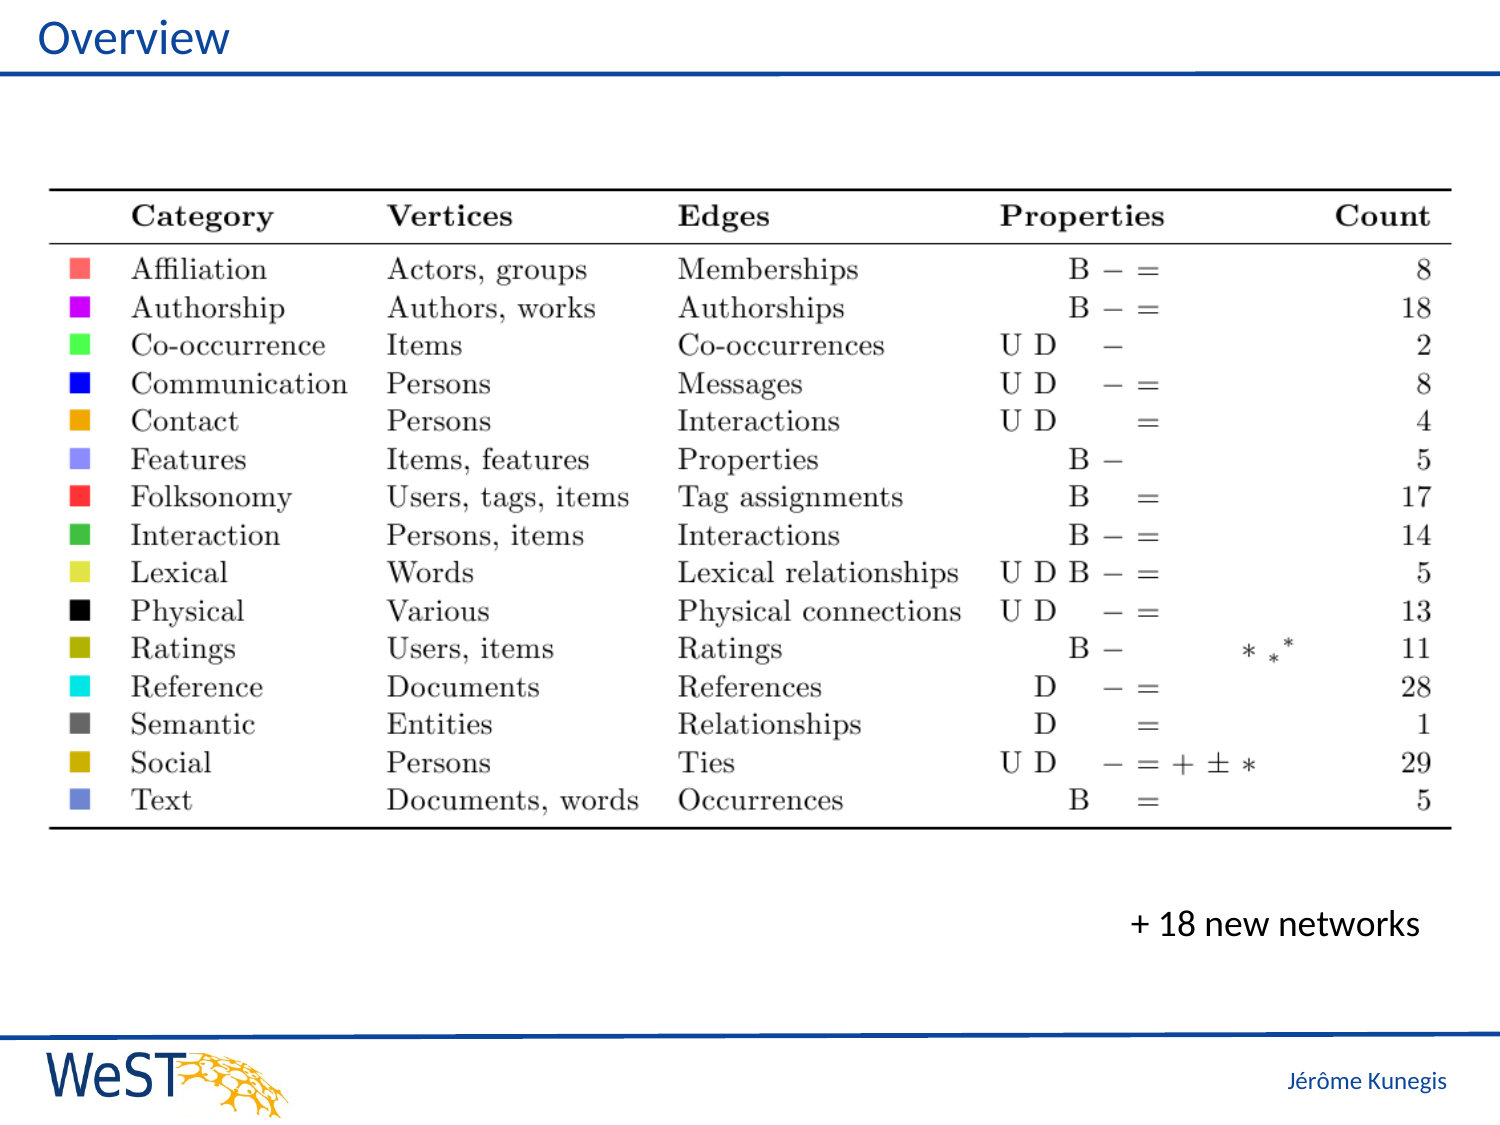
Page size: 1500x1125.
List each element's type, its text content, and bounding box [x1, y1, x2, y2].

text_box + 18 new networks [1116, 891, 1436, 952]
picture [41, 186, 1457, 847]
text_box Overview [23, 0, 1152, 86]
picture [41, 1046, 302, 1118]
